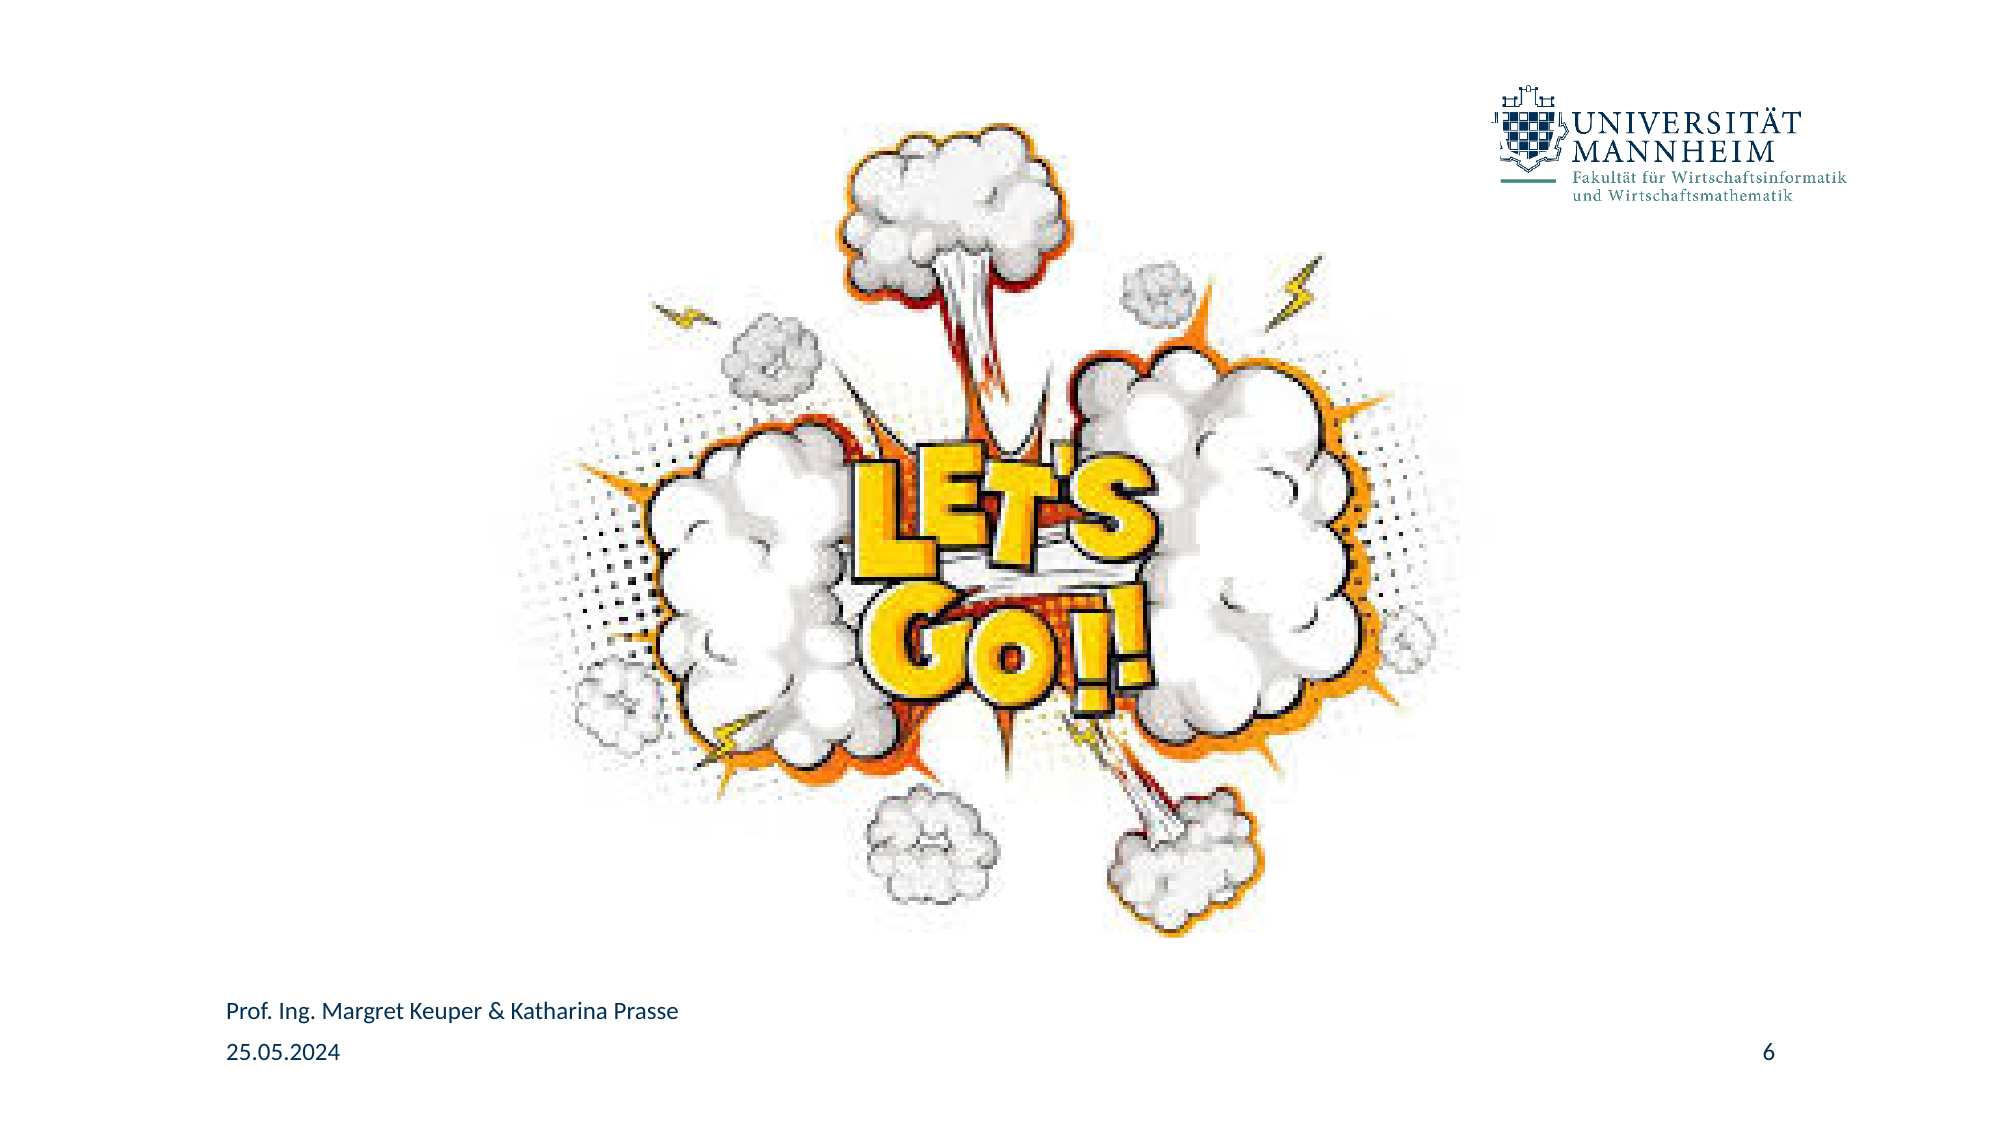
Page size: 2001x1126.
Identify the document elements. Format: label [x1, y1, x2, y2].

picture [1440, 47, 1894, 248]
text_box [486, 123, 1501, 938]
